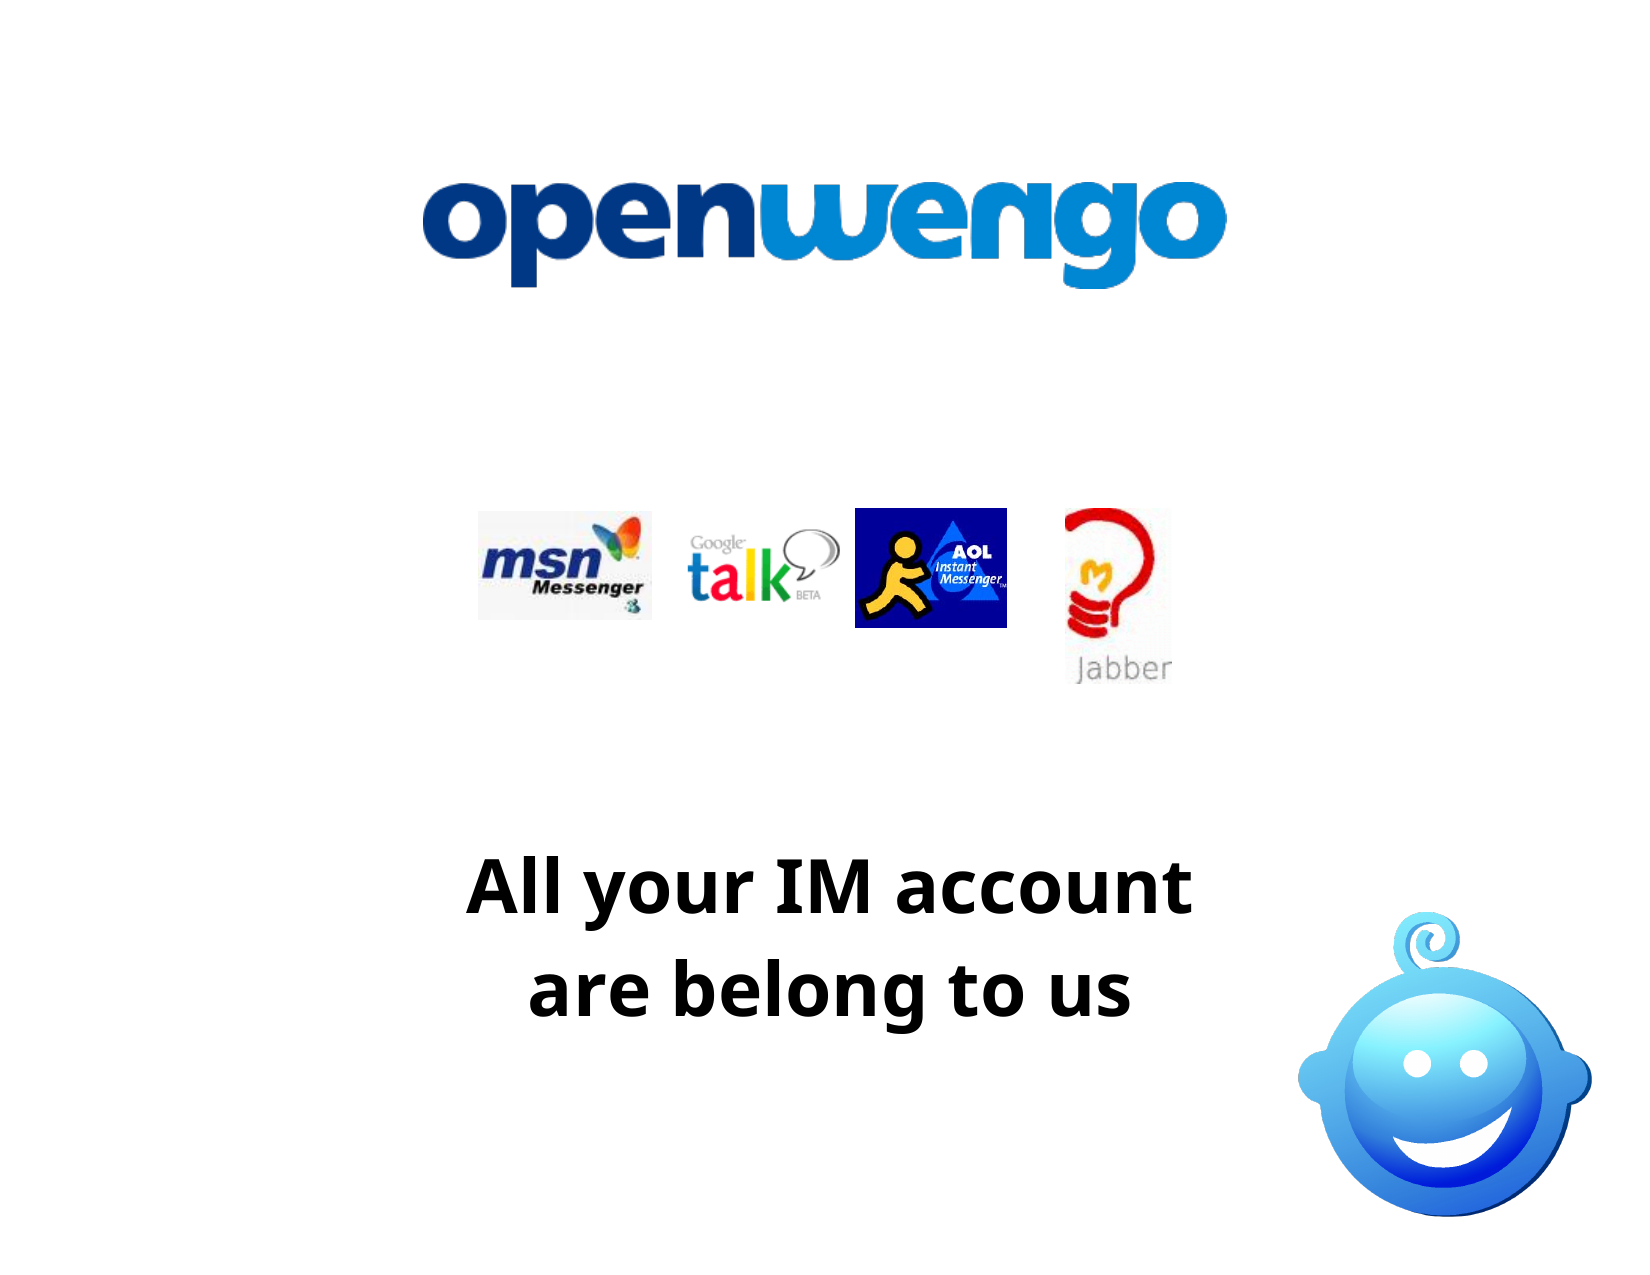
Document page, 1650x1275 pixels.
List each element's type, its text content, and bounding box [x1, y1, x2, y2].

text_box All your IM account are belong to us [451, 826, 1165, 1022]
picture [478, 511, 652, 620]
picture [423, 182, 1227, 289]
picture [1298, 911, 1592, 1217]
chart [557, 565, 1092, 707]
picture [1065, 508, 1172, 684]
picture [669, 471, 1007, 565]
